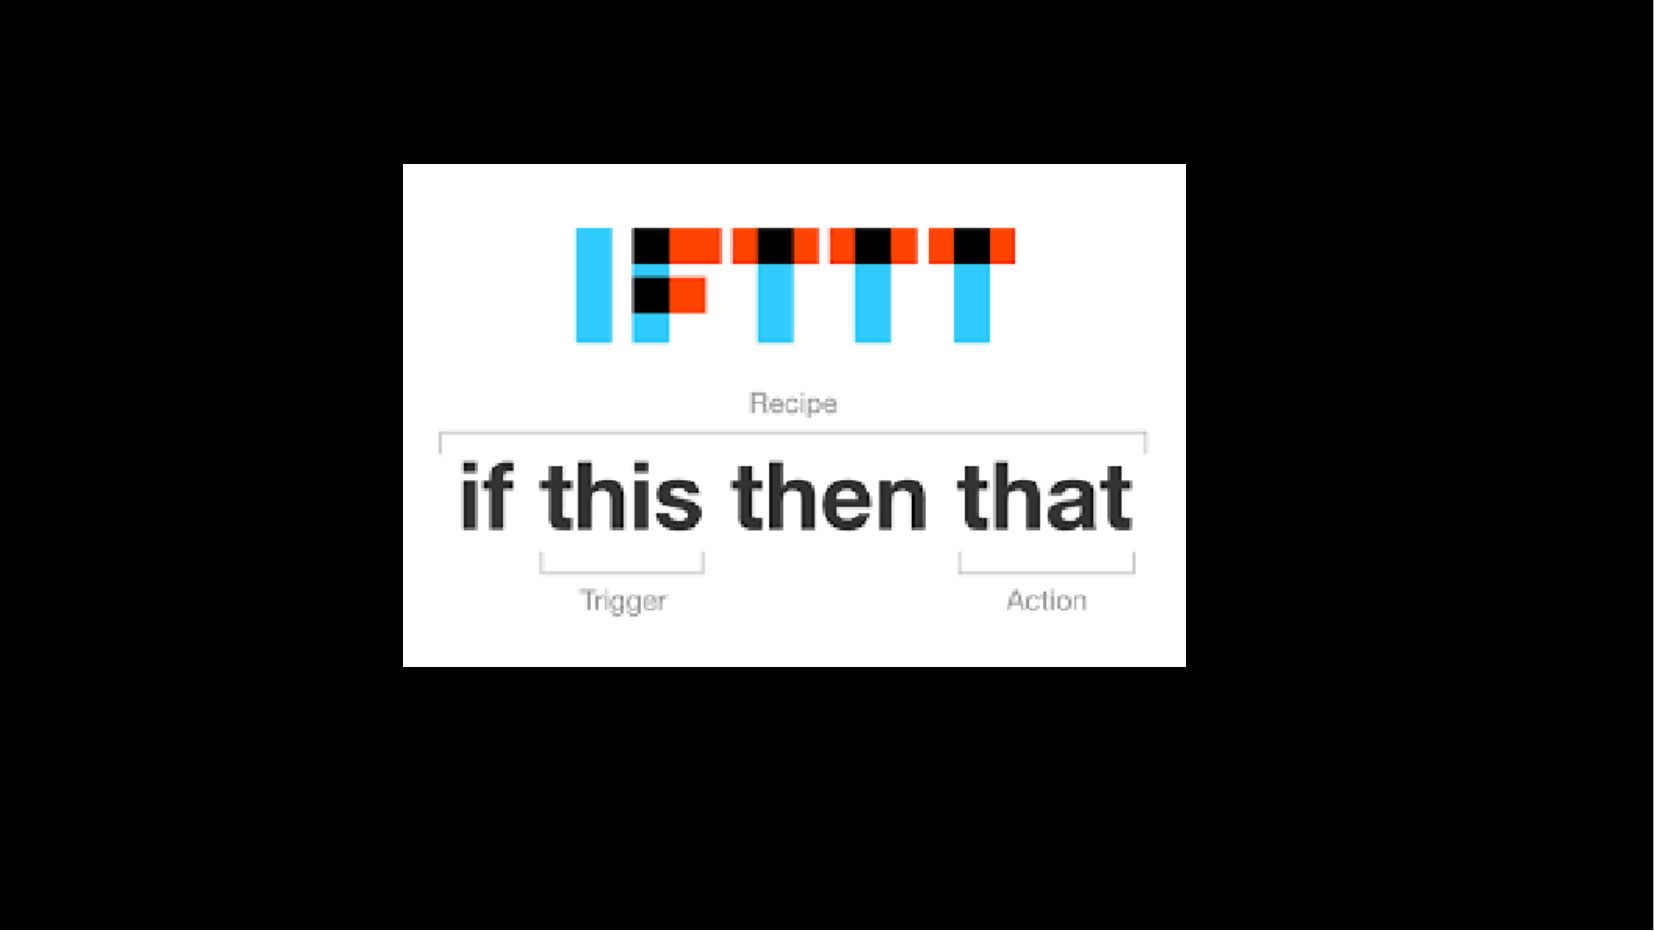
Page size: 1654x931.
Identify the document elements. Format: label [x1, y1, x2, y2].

picture [403, 164, 1186, 667]
